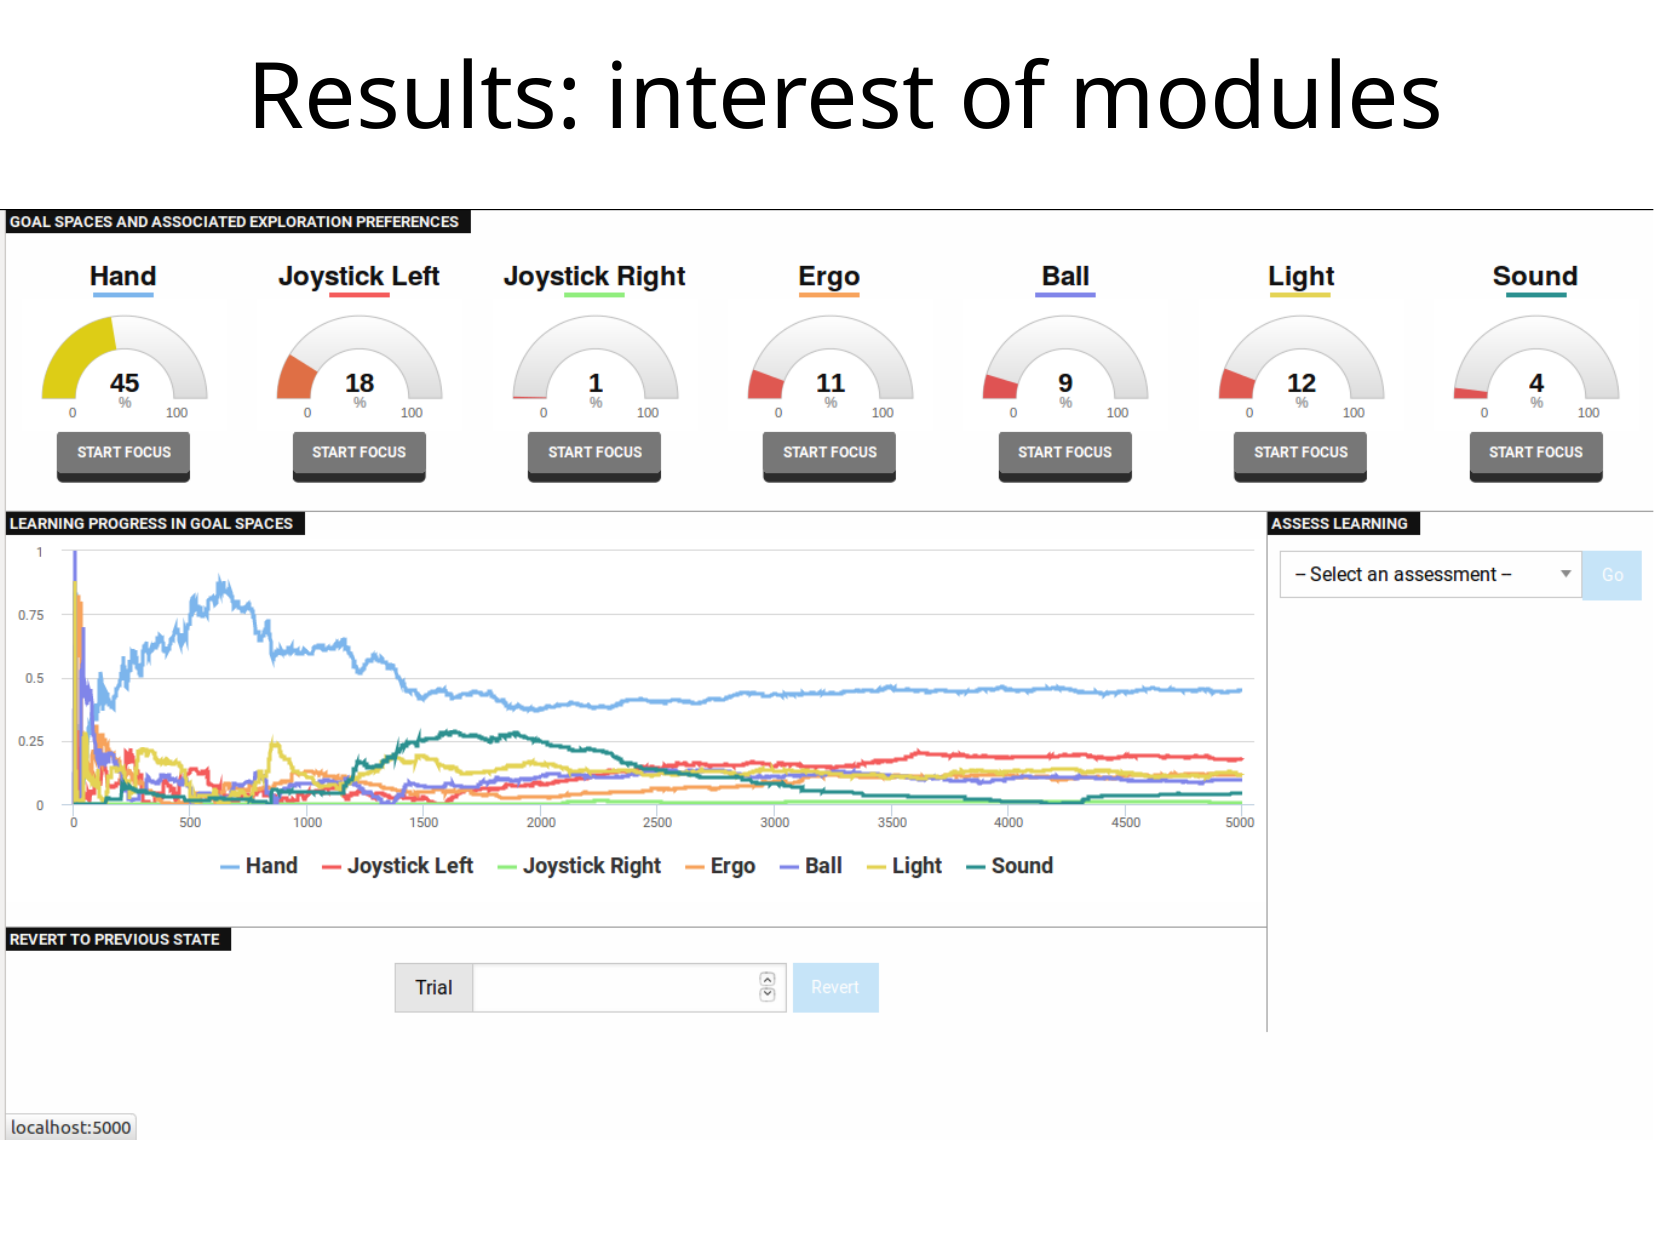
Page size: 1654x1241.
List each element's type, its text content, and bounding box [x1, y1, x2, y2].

picture [0, 209, 1654, 1140]
title Results: interest of modules [101, 35, 1591, 151]
